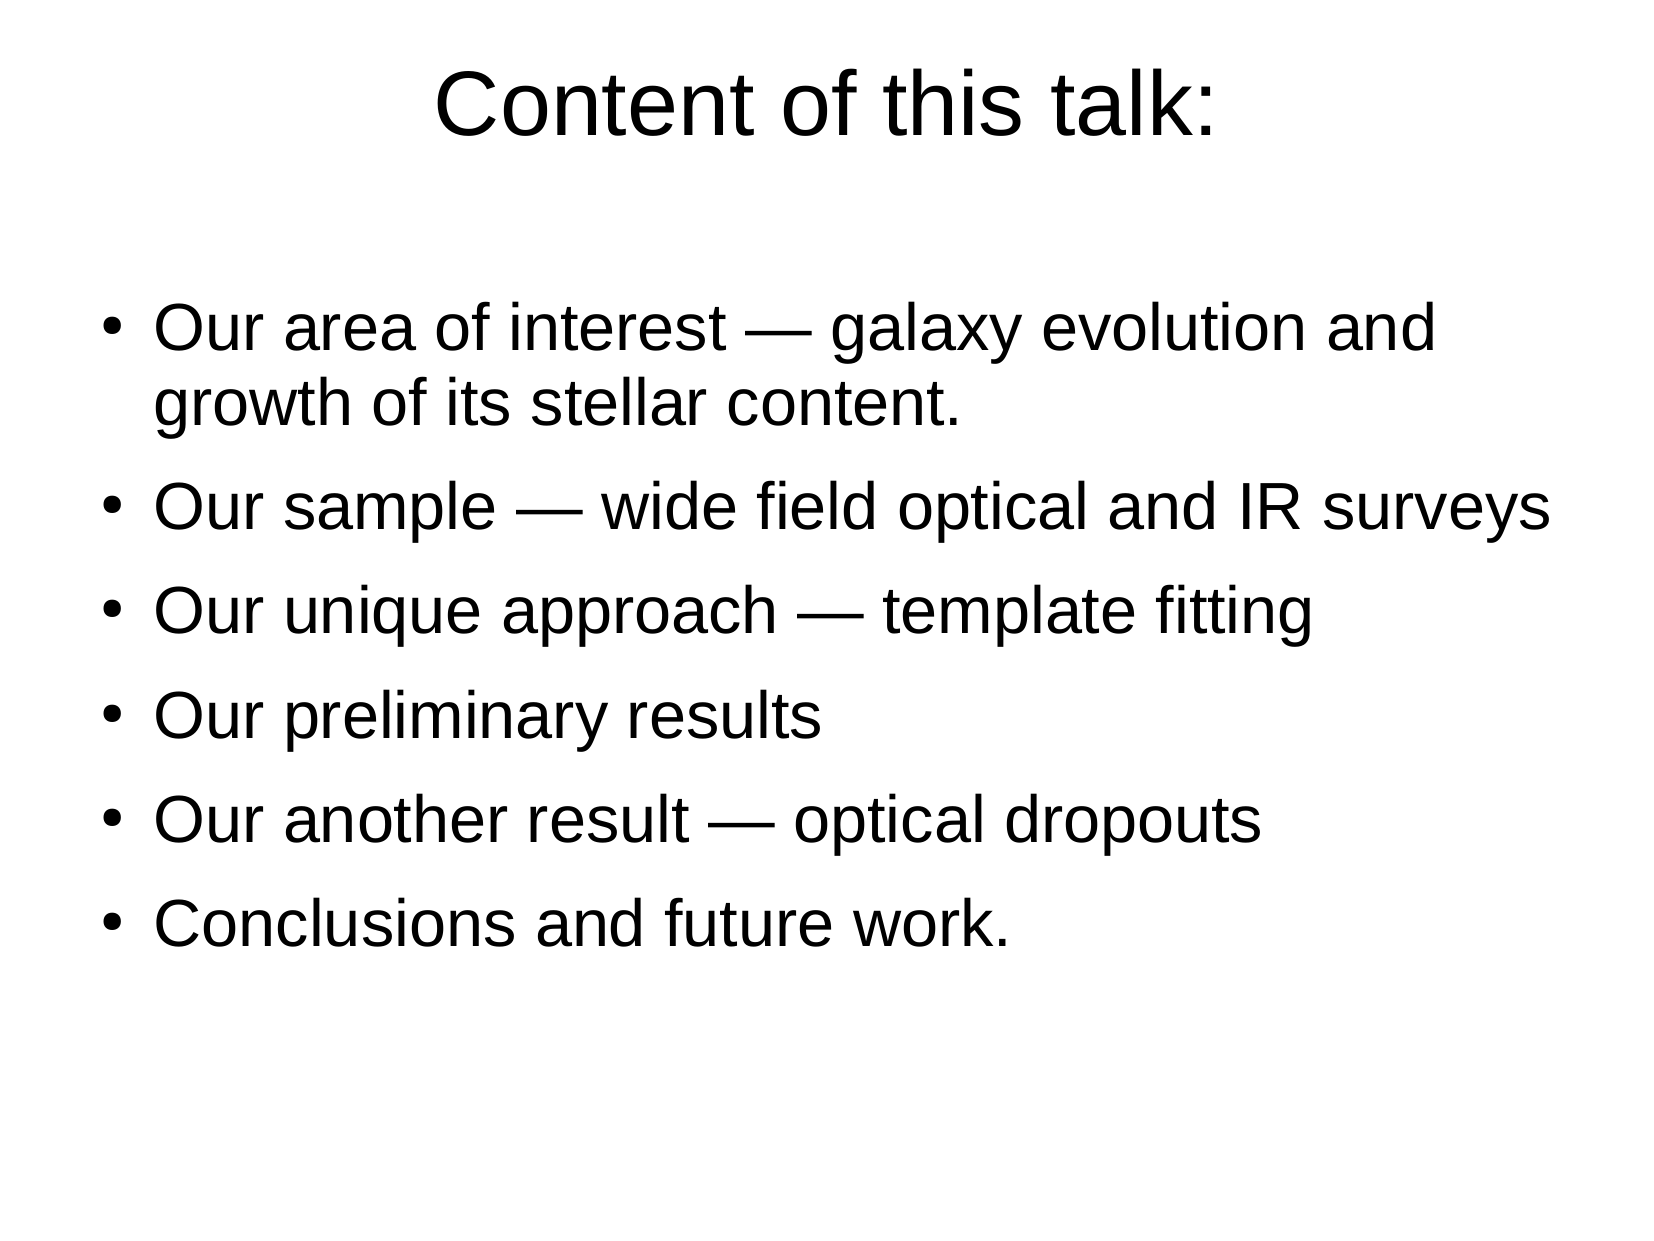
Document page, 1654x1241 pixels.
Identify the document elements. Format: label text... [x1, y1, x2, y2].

list Our area of interest — galaxy evolution and growth of its stellar content. Our sample — wide field optical and IR surveys Our unique approach — template fitting Our preliminary results Our another result — optical dropouts Conclusions and future work. [82, 290, 1571, 1010]
title Content of this talk: [82, 0, 1571, 208]
